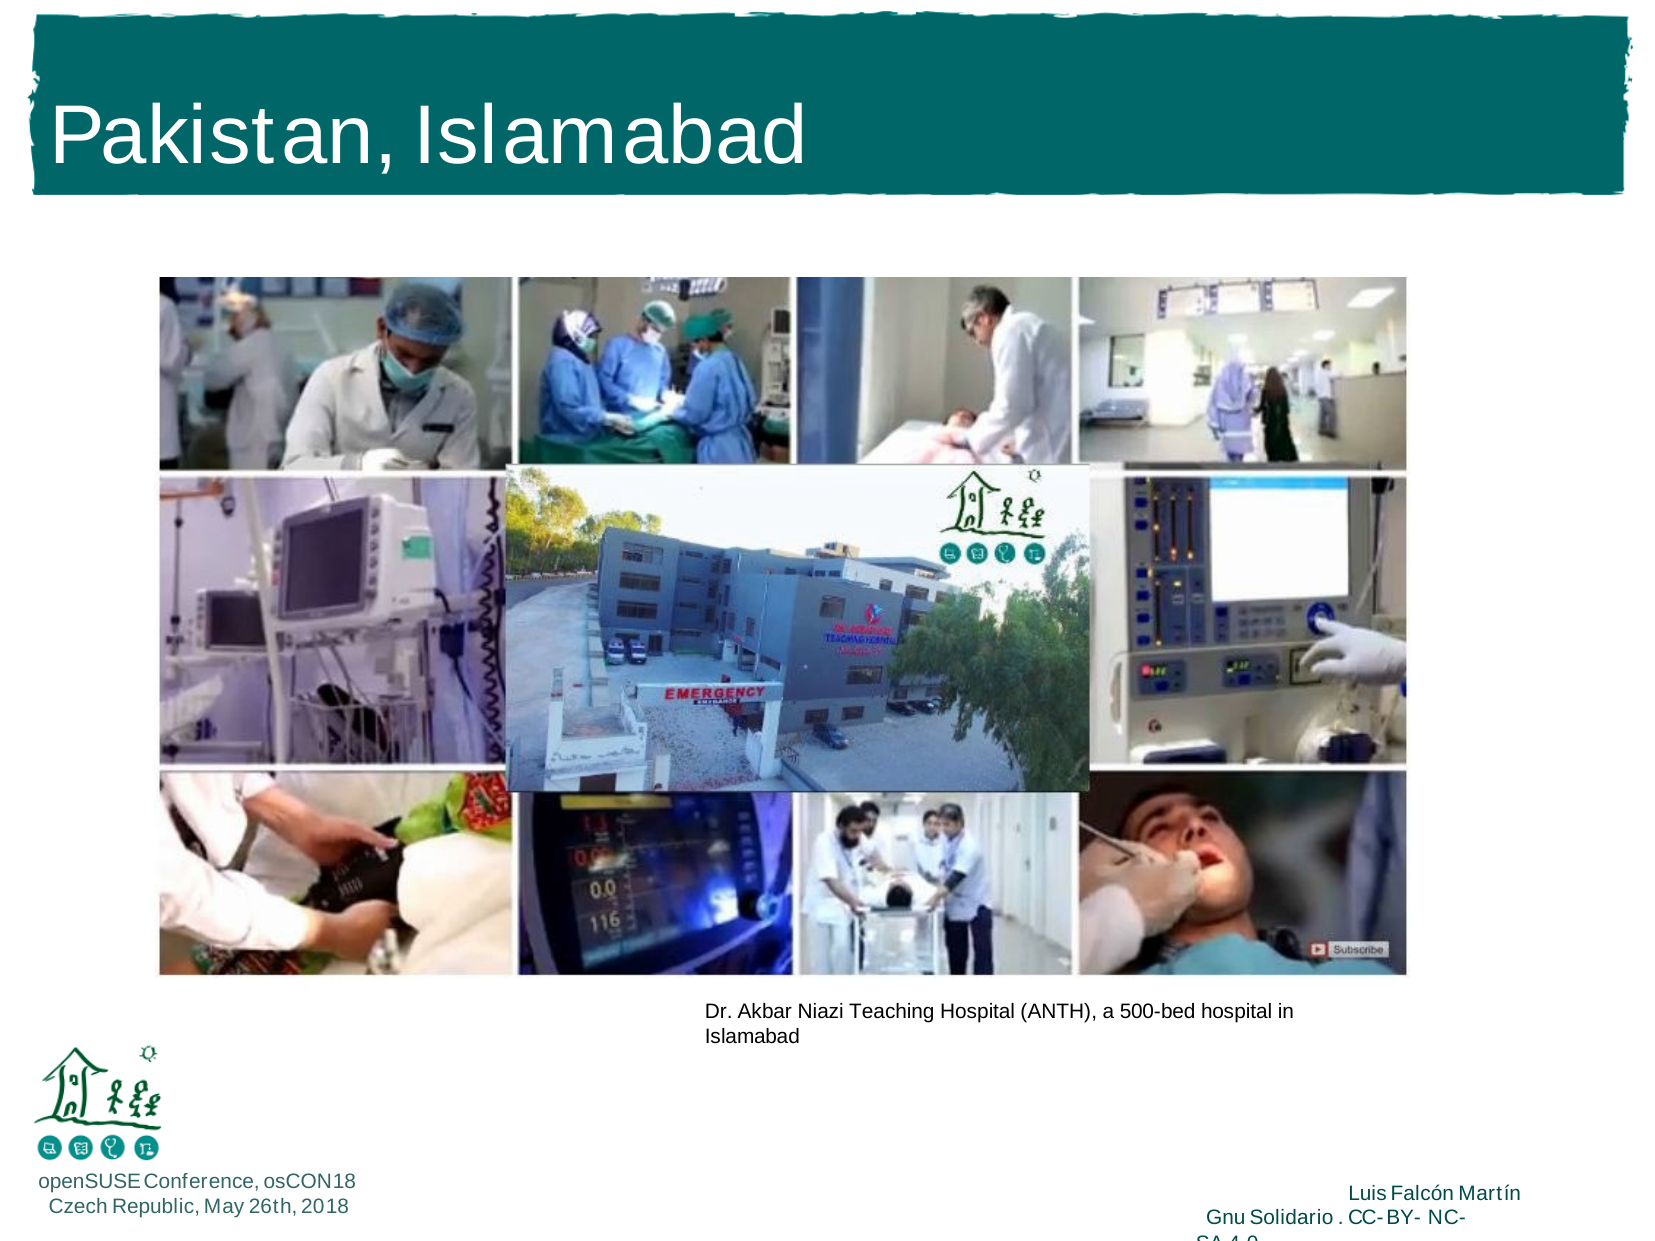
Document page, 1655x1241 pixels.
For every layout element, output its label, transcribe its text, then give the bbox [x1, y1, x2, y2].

title Pakistan,Islamabad [48, 74, 1607, 179]
text_box [154, 278, 1410, 981]
text_box openSUSEConference,osCON18 CzechRepublic,May26th,2018 [36, 1167, 361, 1218]
text_box LuisFalcónMartín GnuSolidario.CC-BY-NC-SA4.0 [1193, 1179, 1531, 1230]
text_box Dr. Akbar Niazi Teaching Hospital (ANTH), a 500-bed hospital in Islamabad [702, 997, 1394, 1023]
